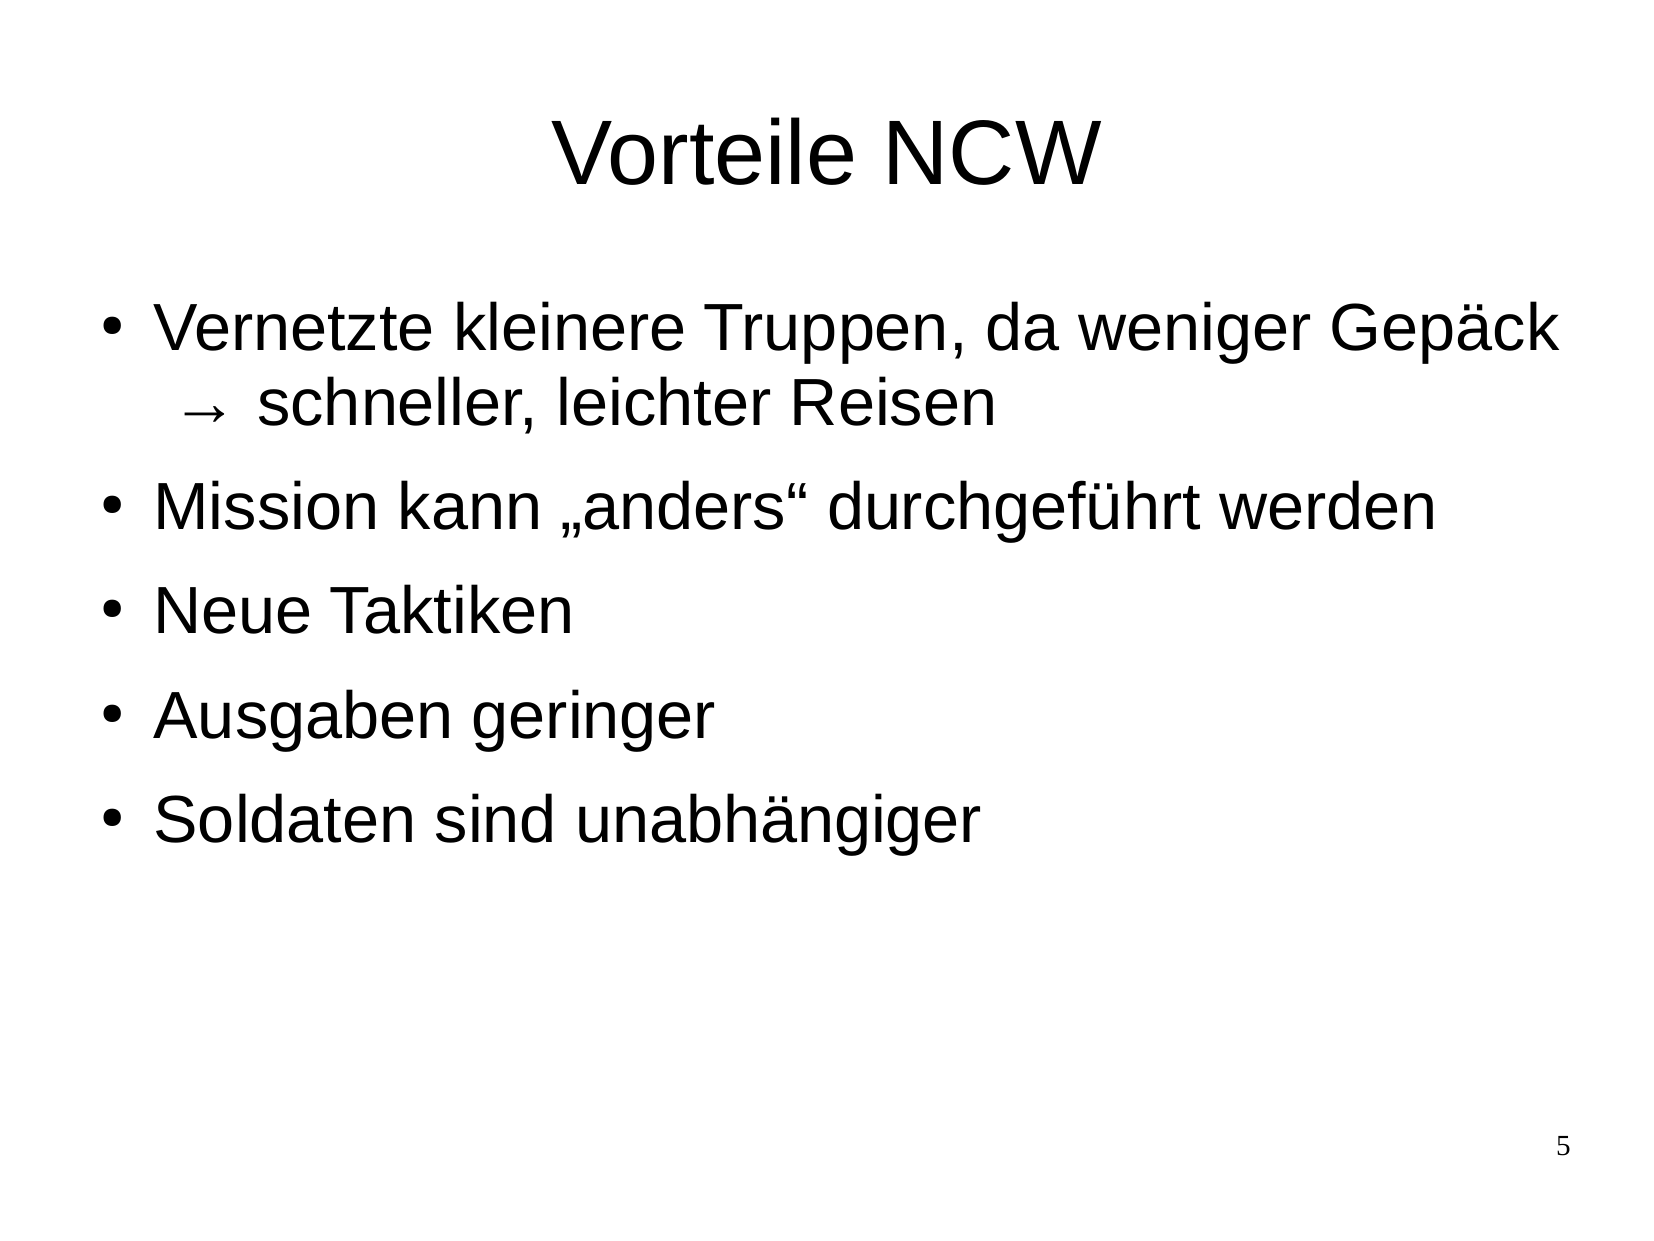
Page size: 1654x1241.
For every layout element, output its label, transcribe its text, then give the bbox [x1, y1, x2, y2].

title Vorteile NCW [82, 49, 1571, 257]
list Vernetzte kleinere Truppen, da weniger Gepäck → schneller, leichter Reisen Mission kann „anders“ durchgeführt werden Neue Taktiken Ausgaben geringer Soldaten sind unabhängiger [82, 290, 1571, 1109]
